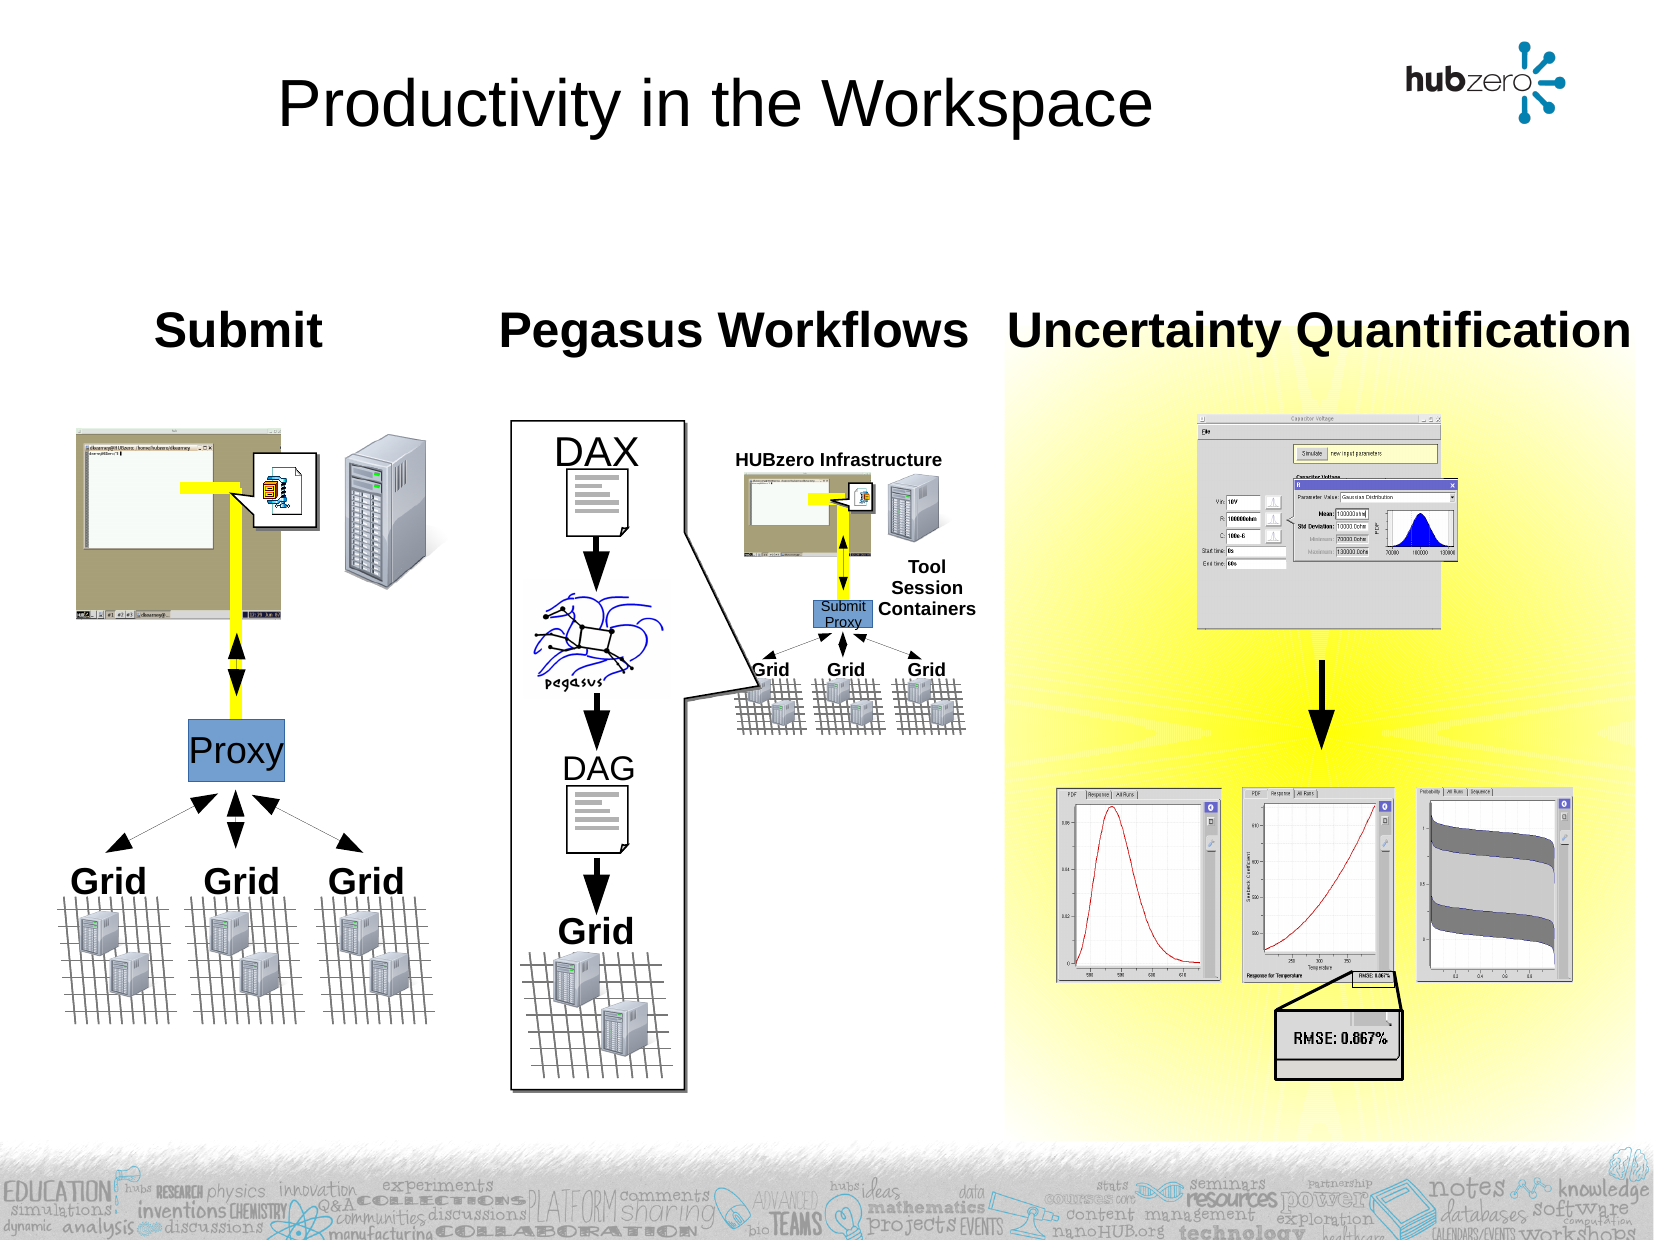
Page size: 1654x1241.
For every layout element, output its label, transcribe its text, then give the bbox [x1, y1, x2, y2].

picture [1056, 787, 1222, 983]
text_box DAX [539, 421, 655, 483]
picture [822, 688, 882, 727]
picture [1242, 787, 1395, 983]
text_box HUBzero Infrastructure [720, 442, 958, 479]
picture [329, 428, 458, 595]
picture [76, 428, 281, 620]
text_box [1004, 367, 1636, 1141]
picture [0, 1140, 1654, 1240]
picture [1276, 1012, 1402, 1078]
picture [853, 486, 871, 508]
text_box Tool Session Containers [863, 549, 999, 631]
picture [544, 960, 666, 1059]
text_box Grid [313, 852, 420, 910]
text_box Grid [188, 852, 296, 910]
picture [1416, 787, 1573, 983]
text_box DAG [547, 741, 652, 796]
picture [202, 909, 294, 999]
picture [258, 461, 306, 520]
text_box Submit Proxy [813, 600, 873, 628]
text_box Grid [812, 652, 881, 688]
text_box Grid [893, 652, 962, 688]
picture [1353, 972, 1394, 983]
picture [1335, 974, 1352, 983]
text_box Grid [542, 903, 650, 960]
picture [1197, 414, 1458, 631]
text_box [511, 420, 759, 1090]
picture [743, 688, 804, 727]
picture [849, 511, 871, 557]
text_box [830, 483, 873, 511]
picture [332, 909, 424, 999]
title Productivity in the Workspace [82, 46, 1351, 161]
picture [744, 472, 871, 557]
picture [242, 505, 281, 620]
picture [1402, 38, 1569, 127]
picture [878, 471, 959, 545]
picture [903, 688, 963, 727]
text_box Uncertainty Quantification [992, 295, 1648, 367]
text_box [231, 453, 317, 528]
picture [523, 579, 671, 699]
text_box Pegasus Workflows [483, 295, 985, 367]
text_box Grid [743, 652, 805, 688]
picture [72, 909, 164, 999]
text_box Grid [55, 852, 163, 910]
text_box Proxy [188, 719, 285, 782]
text_box Submit [138, 295, 339, 367]
